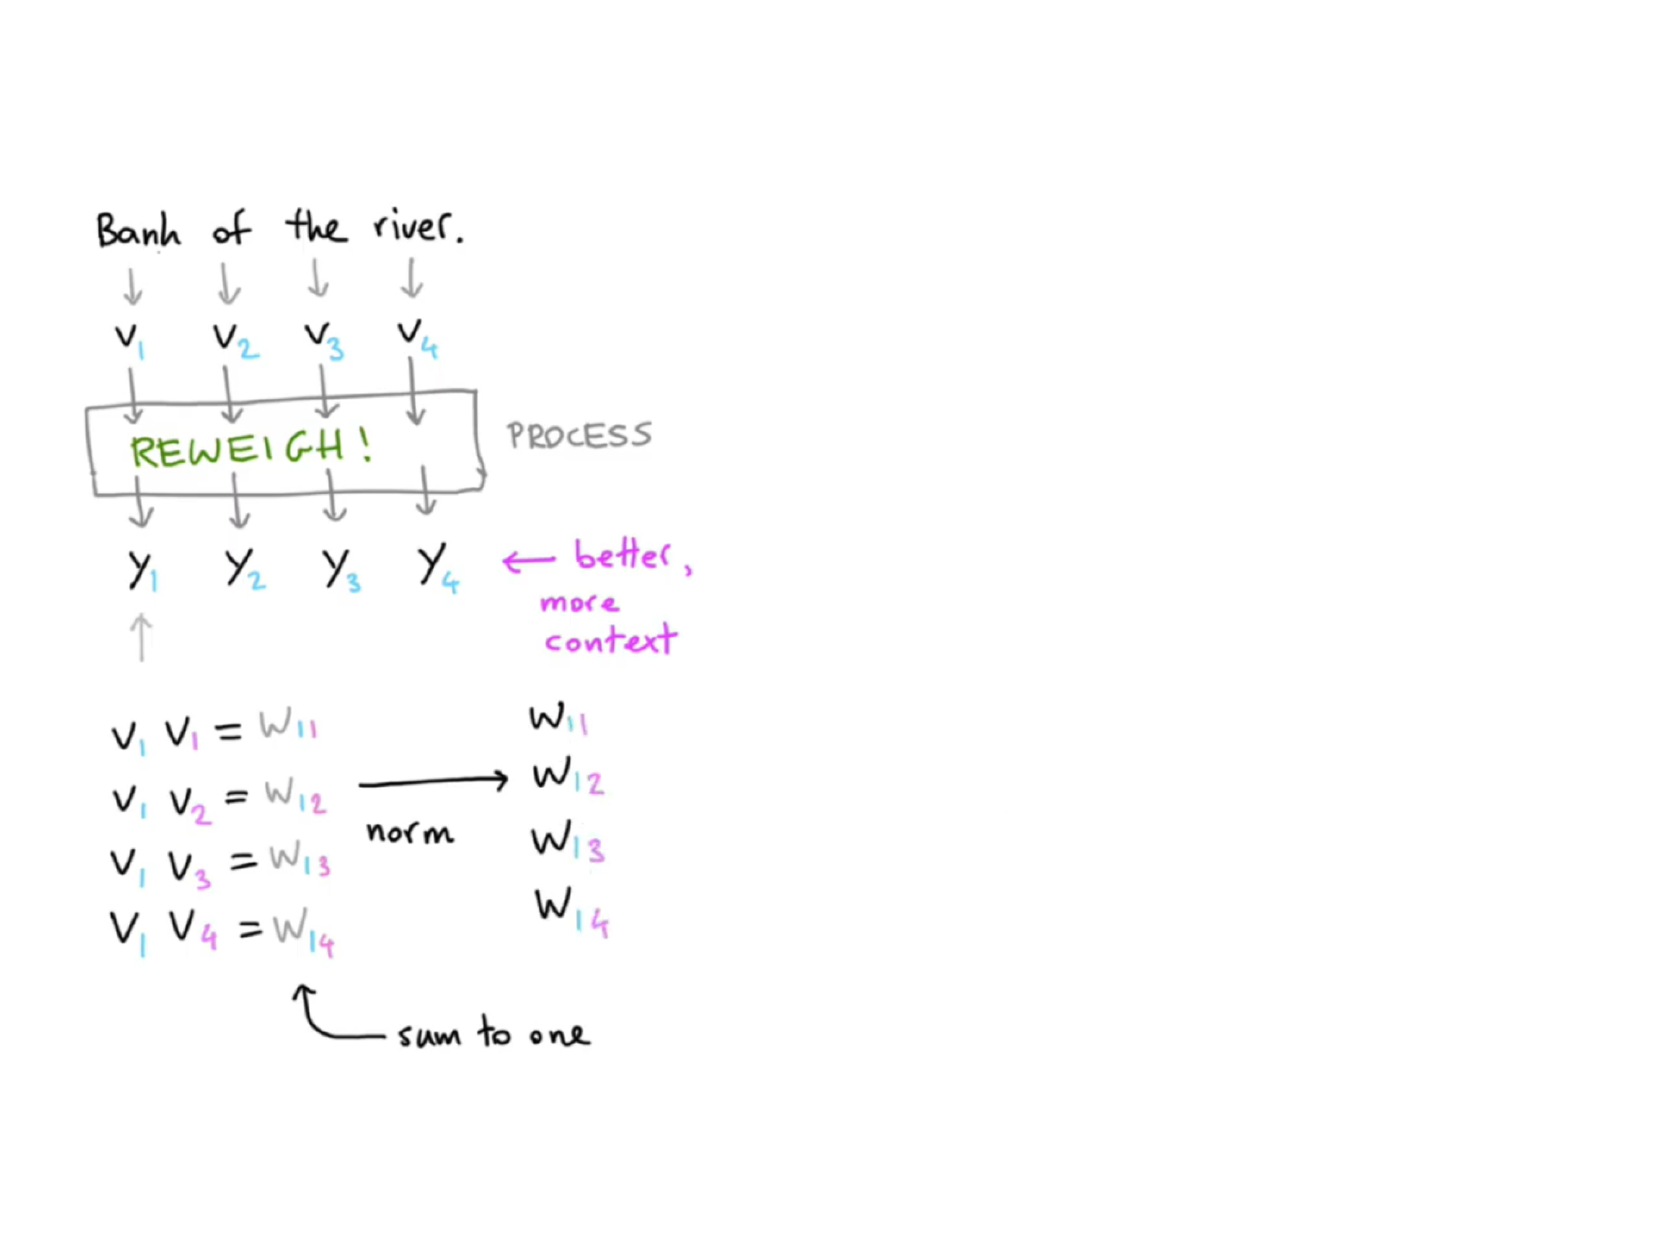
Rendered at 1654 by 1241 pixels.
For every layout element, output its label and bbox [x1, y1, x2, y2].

picture [11, 150, 1654, 1081]
